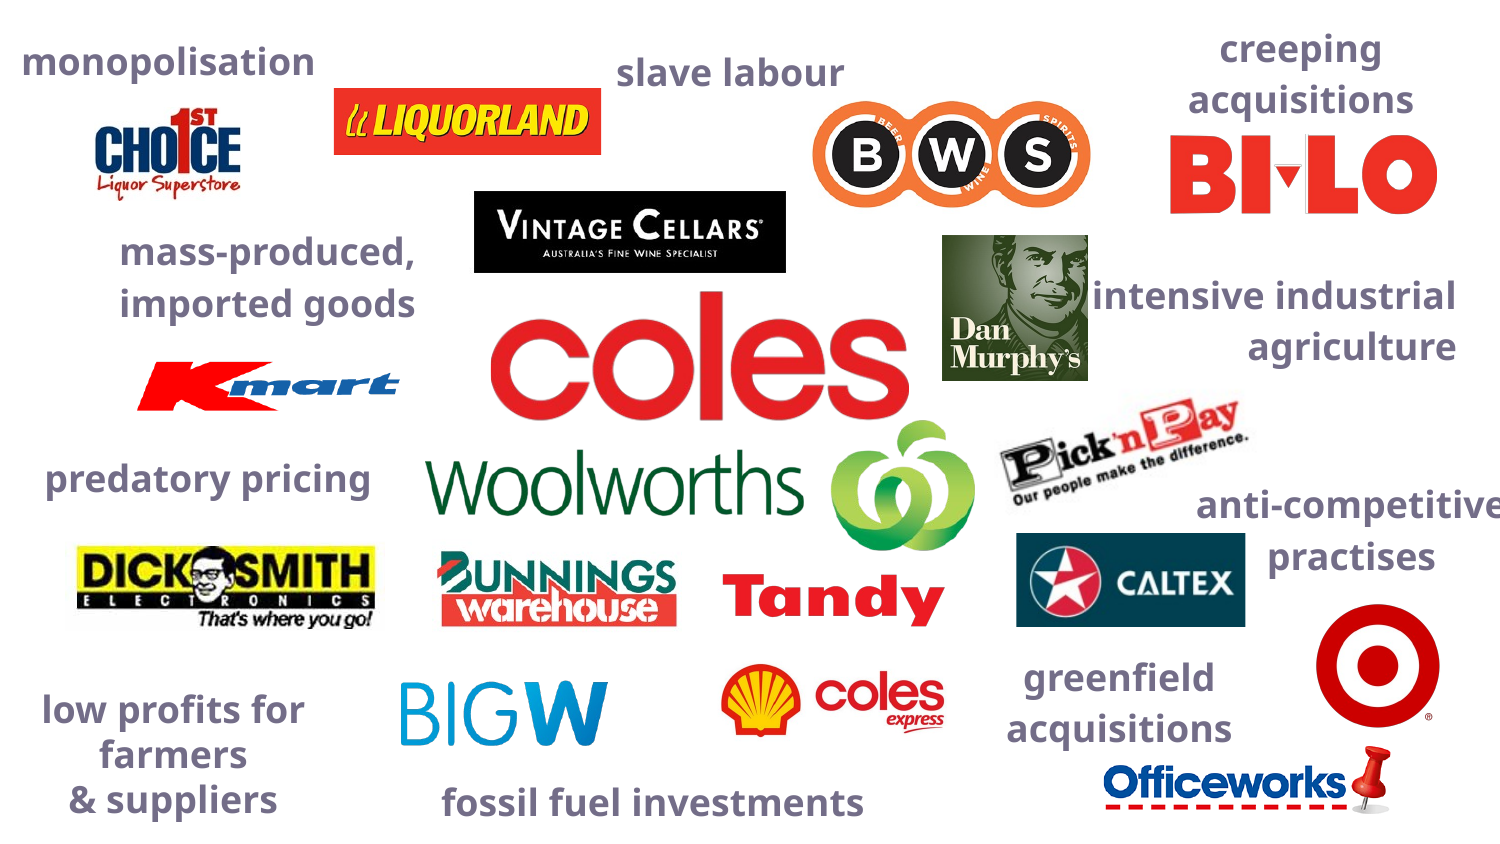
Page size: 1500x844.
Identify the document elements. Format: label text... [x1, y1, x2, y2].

picture [1169, 134, 1437, 215]
picture [65, 235, 1262, 662]
subtitle creeping acquisitions [1102, 2, 1500, 116]
picture [1103, 740, 1391, 816]
subtitle predatory pricing [9, 433, 407, 547]
subtitle fossil fuel investments [415, 757, 892, 844]
picture [1312, 600, 1443, 731]
subtitle monopolisation [0, 16, 368, 130]
picture [333, 88, 602, 155]
picture [469, 185, 790, 275]
picture [1029, 545, 1102, 619]
picture [94, 130, 241, 201]
picture [389, 673, 619, 755]
subtitle anti-competitive practises [1152, 459, 1500, 573]
subtitle slave labour [531, 26, 930, 140]
picture [806, 94, 1094, 214]
list low profits for farmers & suppliers [0, 694, 366, 814]
subtitle mass-produced, imported goods [68, 206, 467, 319]
subtitle greenfield acquisitions [920, 631, 1319, 745]
subtitle intensive industrial agriculture [1074, 249, 1473, 363]
picture [717, 660, 948, 743]
picture [1115, 569, 1234, 596]
